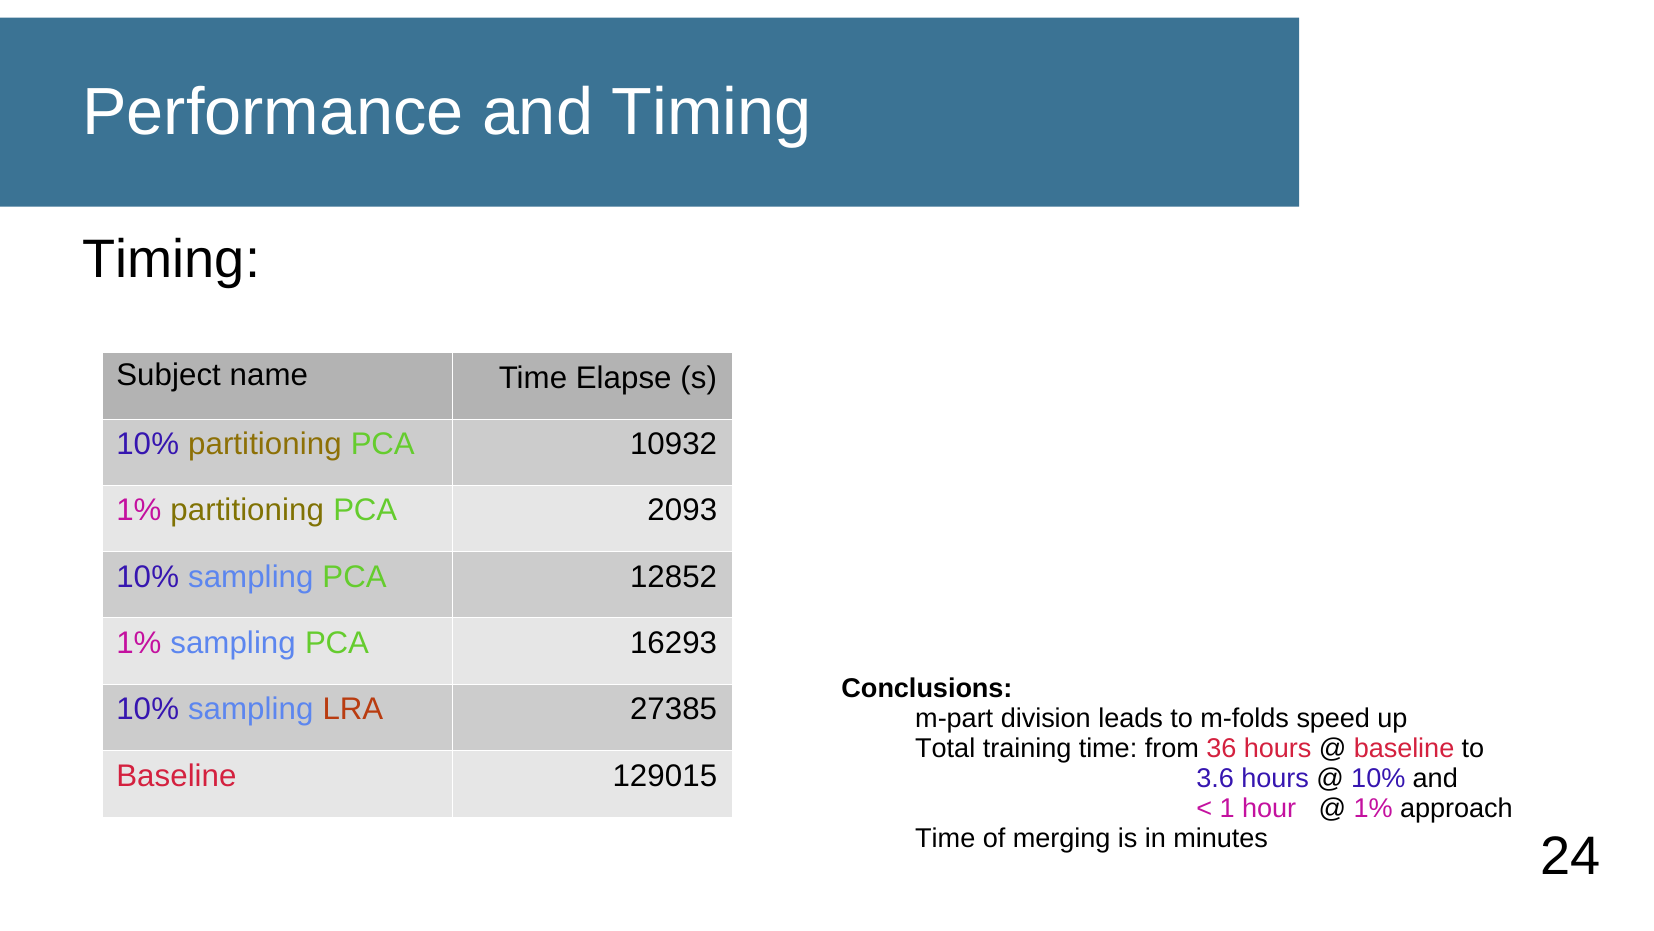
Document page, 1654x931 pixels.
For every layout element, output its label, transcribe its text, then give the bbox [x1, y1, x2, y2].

table_header Time Elapse (s) [453, 353, 732, 419]
table_cell 129015 [453, 751, 732, 817]
table_header Subject name [103, 353, 452, 419]
table_cell 1% sampling PCA [103, 618, 452, 684]
title Performance and Timing [82, 35, 1234, 189]
table_cell 10% sampling LRA [103, 685, 452, 750]
table_cell 10% sampling PCA [103, 552, 452, 617]
table_cell 12852 [453, 552, 732, 617]
text_box Conclusions: m-part division leads to m-folds speed up Total training time: from 36 hours @ baseline to 3.6 hours @ 10% and < 1 hour @ 1% approach Time of merging is in minutes [826, 665, 1528, 864]
table_cell 10932 [453, 420, 732, 485]
table_cell 27385 [453, 685, 732, 750]
table_cell Baseline [103, 751, 452, 817]
table_cell 1% partitioning PCA [103, 486, 452, 551]
table_cell 2093 [453, 486, 732, 551]
table_cell 16293 [453, 618, 732, 684]
list Timing: [82, 224, 1571, 764]
table_cell 10% partitioning PCA [103, 420, 452, 485]
